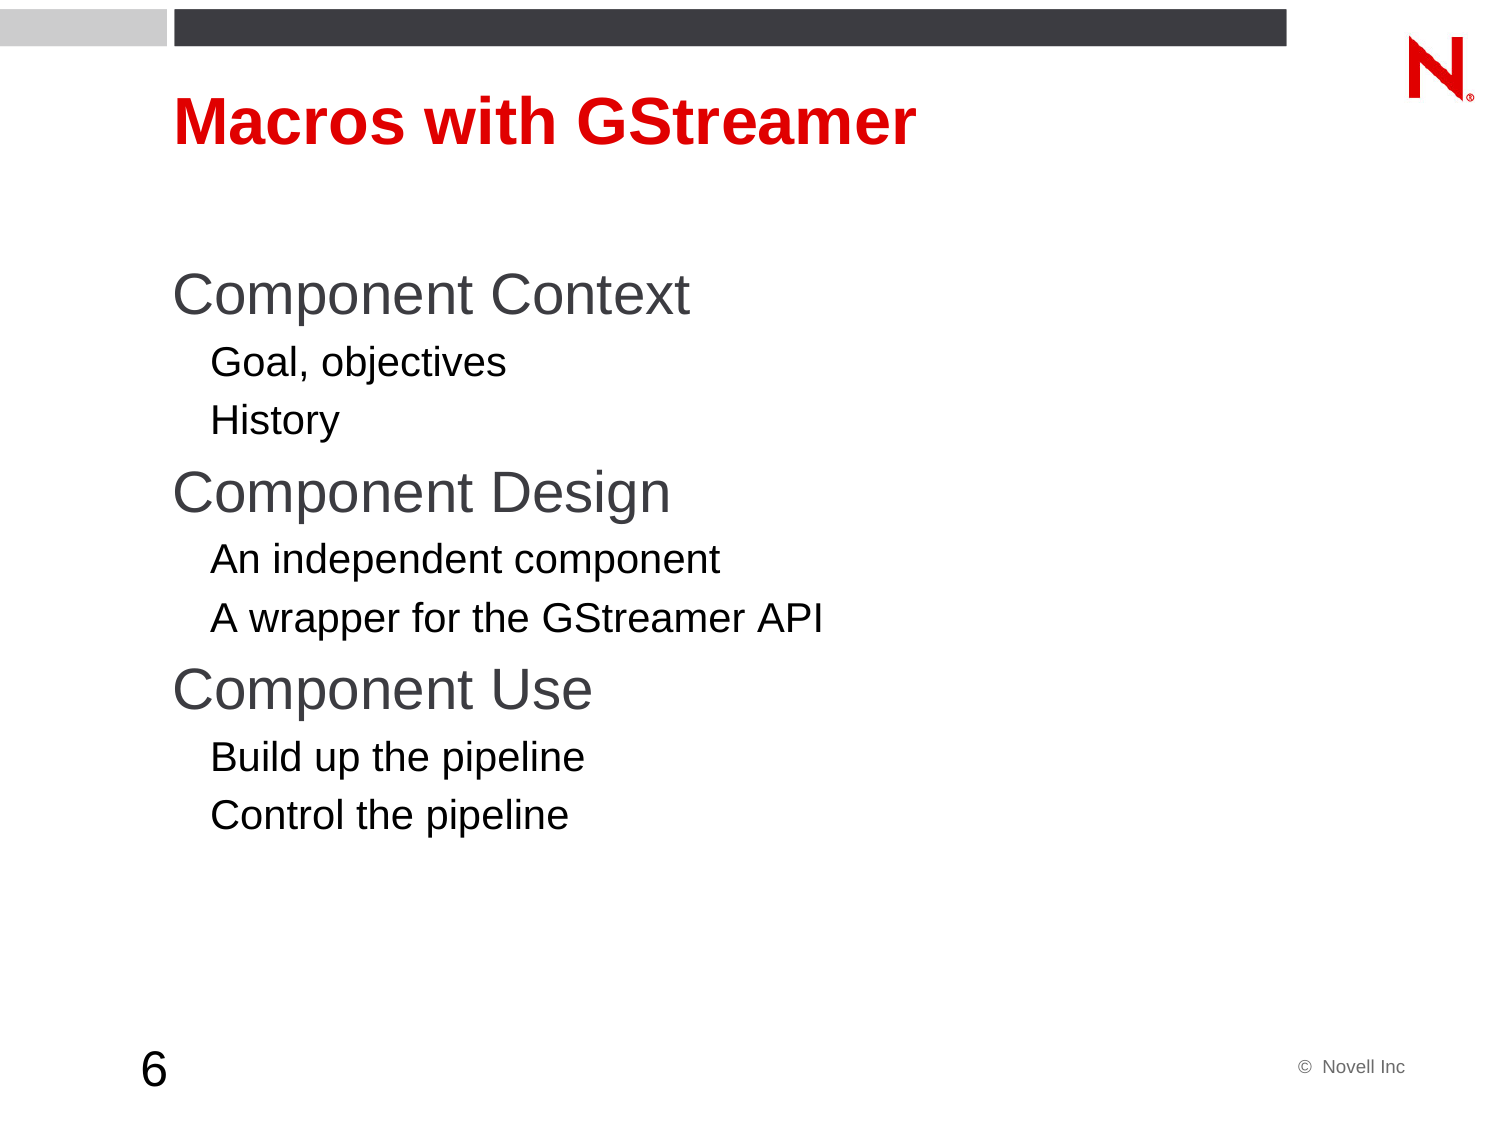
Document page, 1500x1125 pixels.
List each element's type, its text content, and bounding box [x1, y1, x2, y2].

picture [1404, 32, 1477, 105]
list Component Context Goal, objectives History Component Design An independent component A wrapper for the GStreamer API Component Use Build up the pipeline Control the pipeline [172, 246, 1413, 977]
title Macros with GStreamer [173, 41, 1395, 205]
